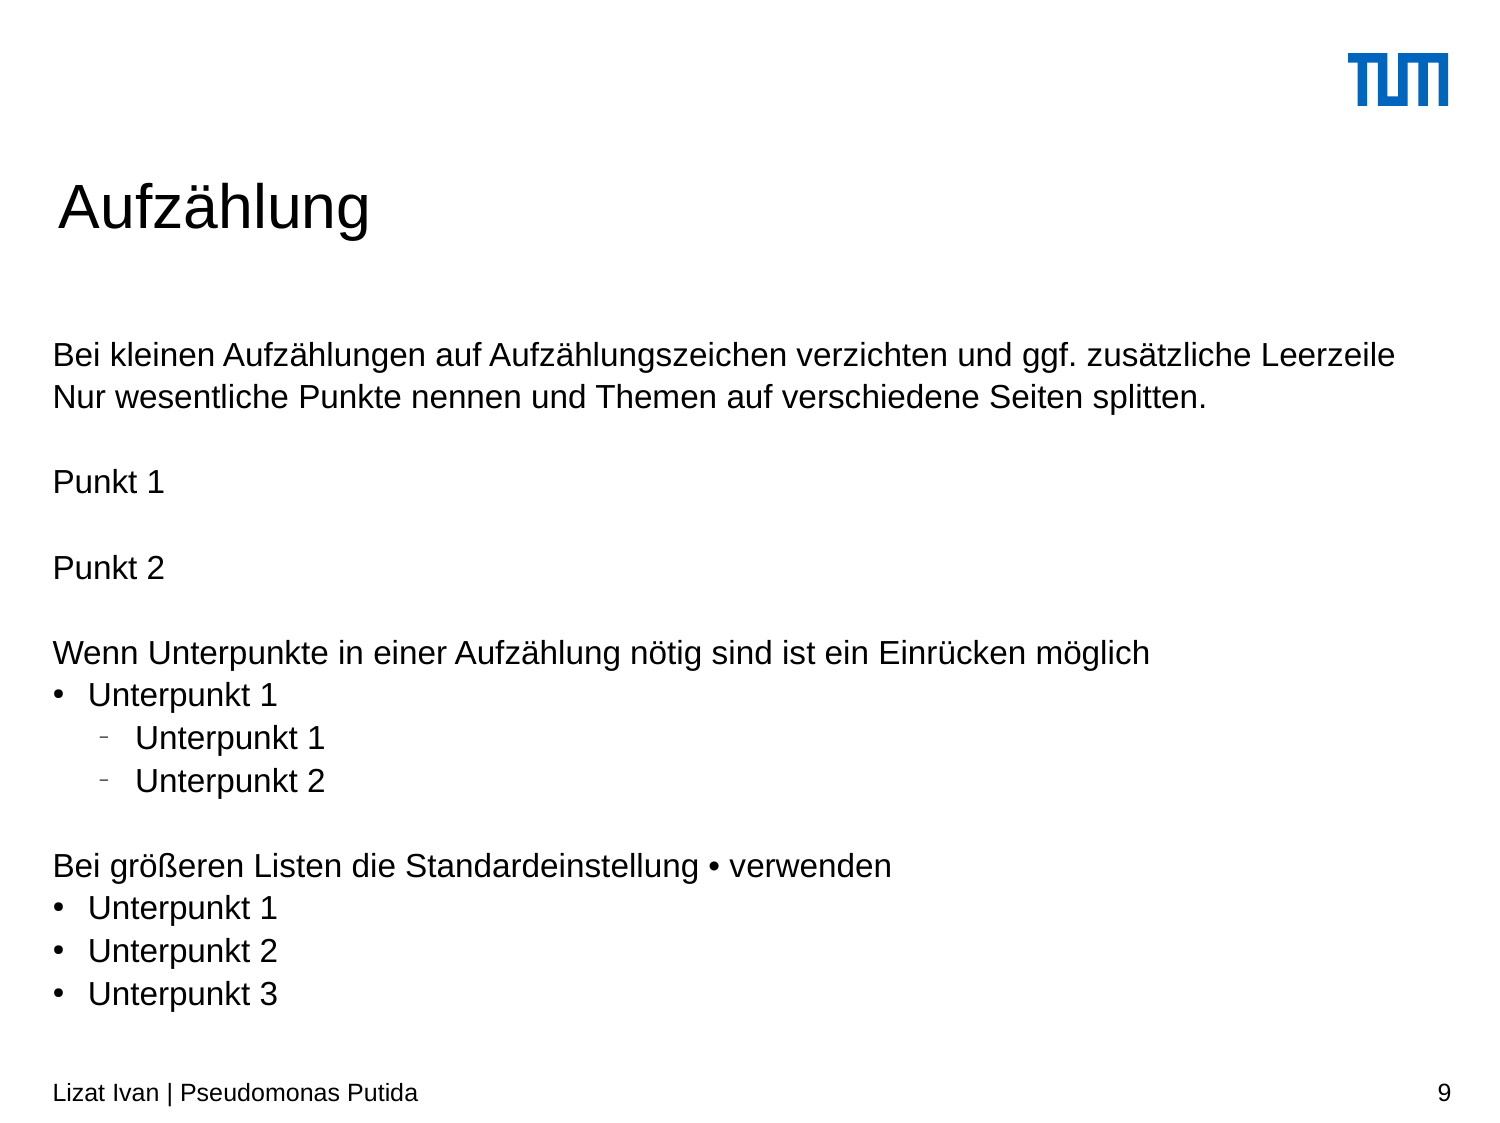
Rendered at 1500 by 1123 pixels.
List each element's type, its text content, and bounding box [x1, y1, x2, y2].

title Aufzählung [59, 171, 1459, 242]
list Bei kleinen Aufzählungen auf Aufzählungszeichen verzichten und ggf. zusätzliche Leerzeile Nur wesentliche Punkte nennen und Themen auf verschiedene Seiten splitten. Punkt 1 Punkt 2 Wenn Unterpunkte in einer Aufzählung nötig sind ist ein Einrücken möglich Unterpunkt 1 Unterpunkt 1 Unterpunkt 2 Bei größeren Listen die Standardeinstellung • verwenden Unterpunkt 1 Unterpunkt 2 Unterpunkt 3 [52, 330, 1453, 1105]
